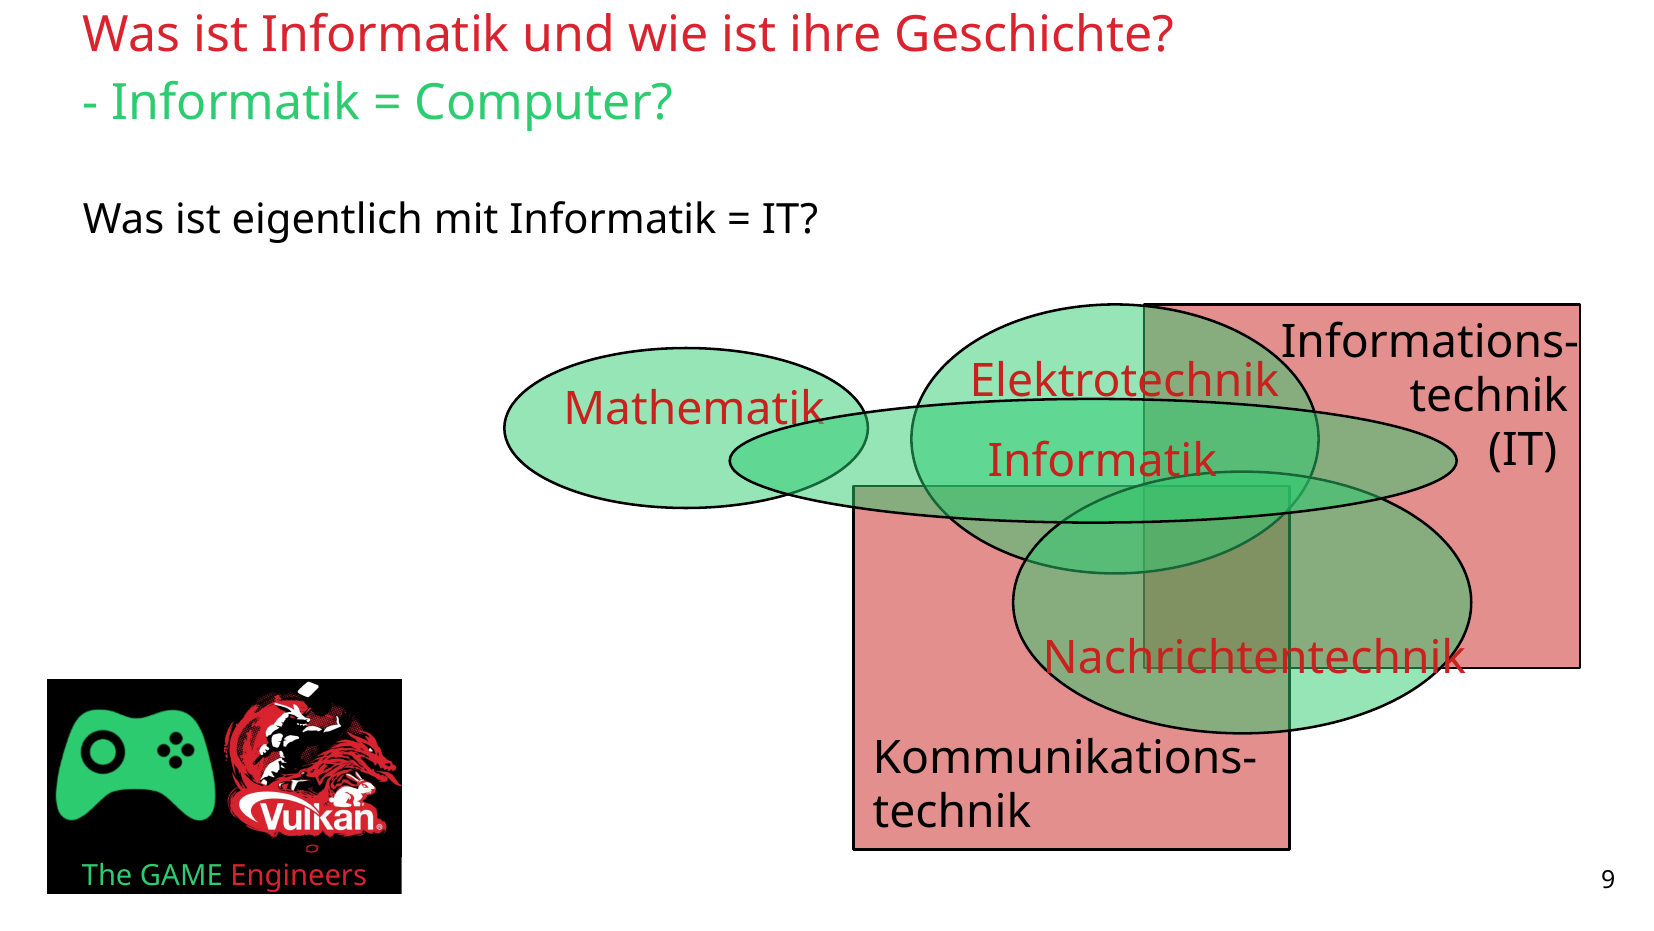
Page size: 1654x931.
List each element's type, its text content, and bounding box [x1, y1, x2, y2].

picture [47, 165, 1640, 895]
title Was ist Informatik und wie ist ihre Geschichte? - Informatik = Computer? [82, 7, 1571, 125]
list Was ist eigentlich mit Informatik = IT? [82, 188, 401, 249]
